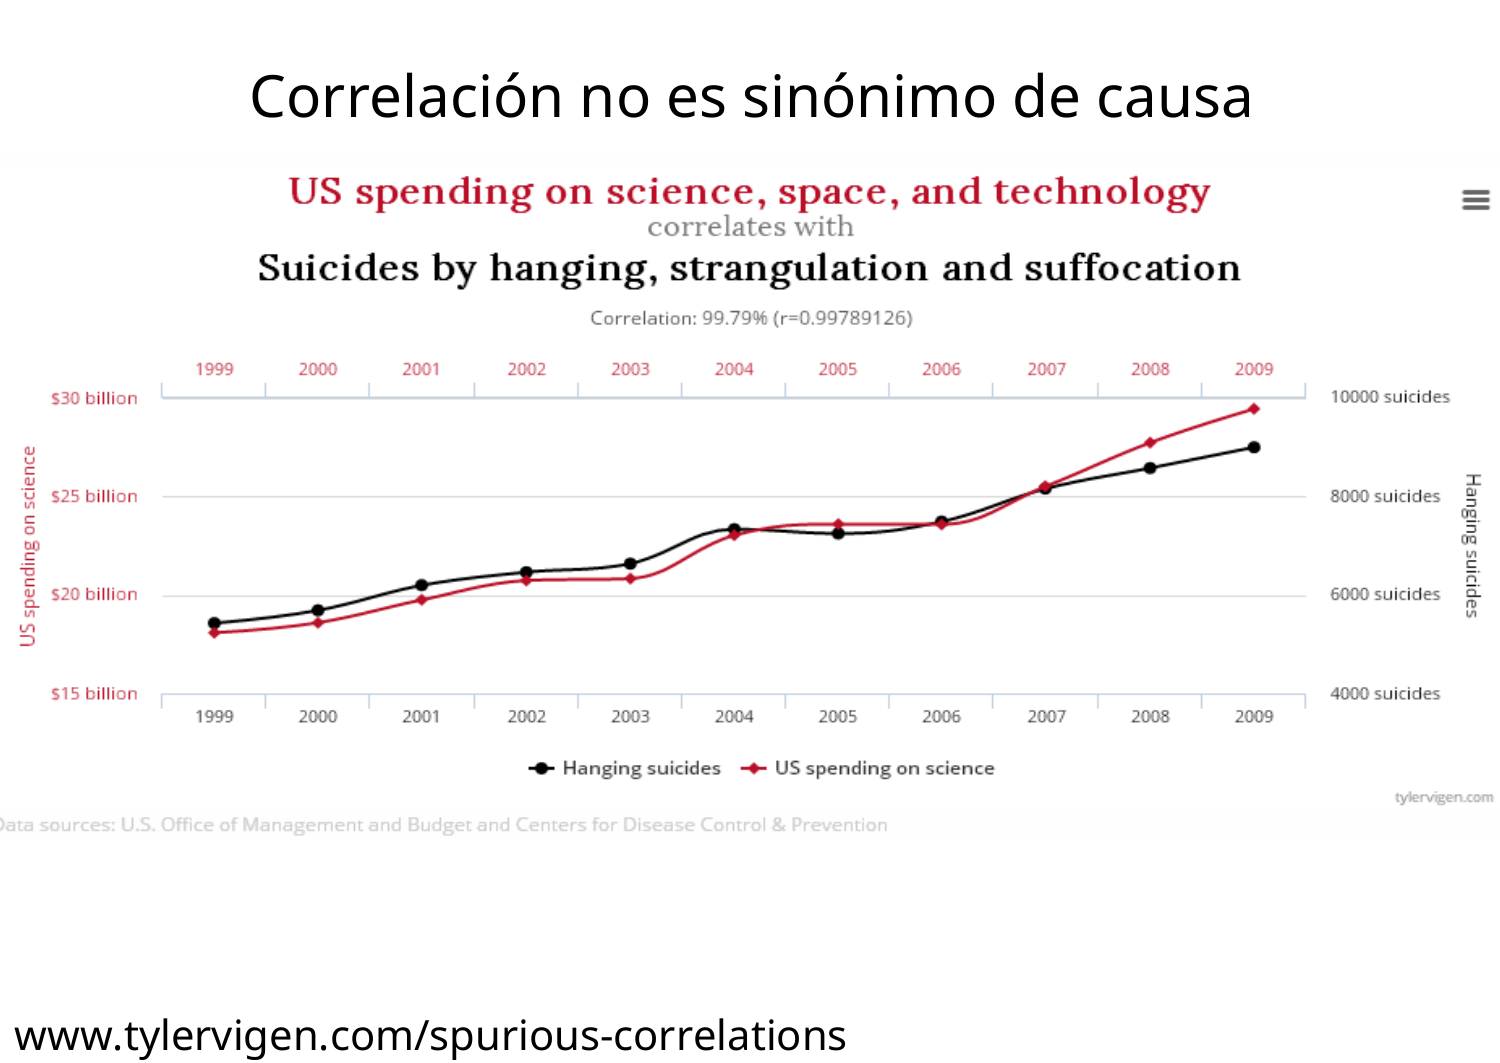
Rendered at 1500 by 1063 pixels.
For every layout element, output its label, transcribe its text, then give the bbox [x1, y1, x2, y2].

text_box Correlación no es sinónimo de causa [235, 51, 1269, 138]
picture [0, 152, 1500, 839]
text_box www.tylervigen.com/spurious-correlations [0, 1000, 1126, 1063]
